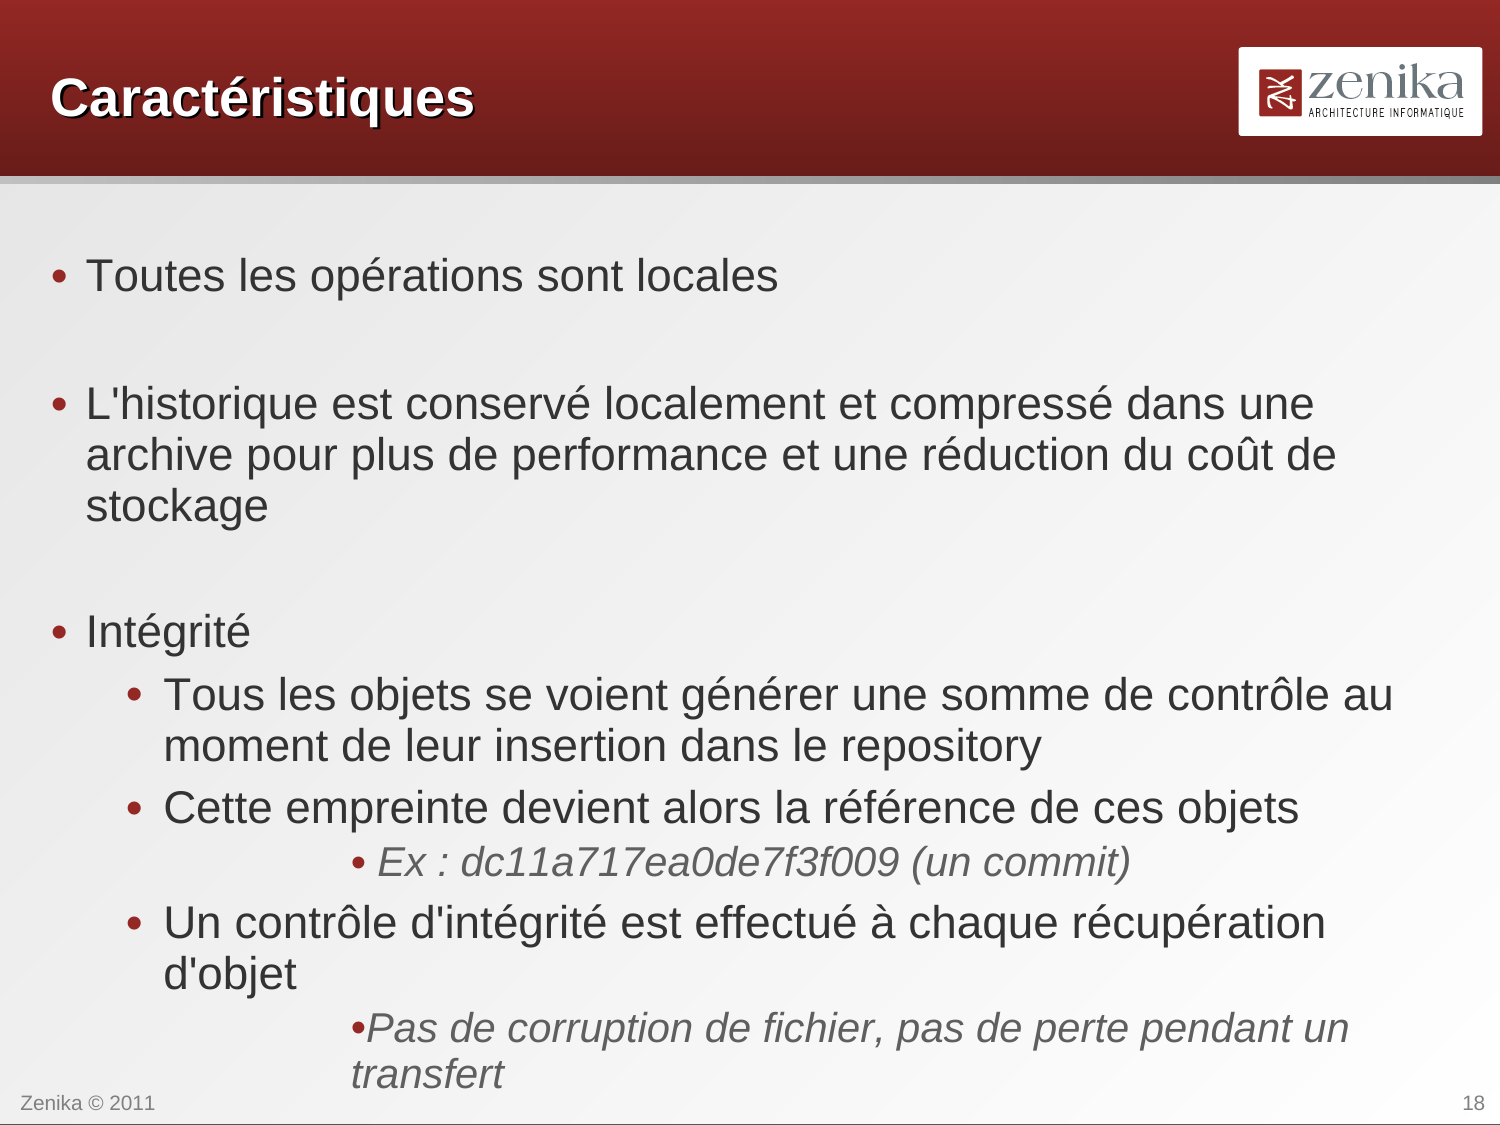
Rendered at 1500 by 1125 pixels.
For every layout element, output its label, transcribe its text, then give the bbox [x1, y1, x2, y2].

picture [1257, 58, 1464, 125]
list Toutes les opérations sont locales L'historique est conservé localement et compressé dans une archive pour plus de performance et une réduction du coût de stockage Intégrité Tous les objets se voient générer une somme de contrôle au moment de leur insertion dans le repository Cette empreinte devient alors la référence de ces objets Ex : dc11a717ea0de7f3f009 (un commit) Un contrôle d'intégrité est effectué à chaque récupération d'objet Pas de corruption de fichier, pas de perte pendant un transfert [50, 249, 1435, 1095]
title Caractéristiques [50, 22, 1206, 172]
